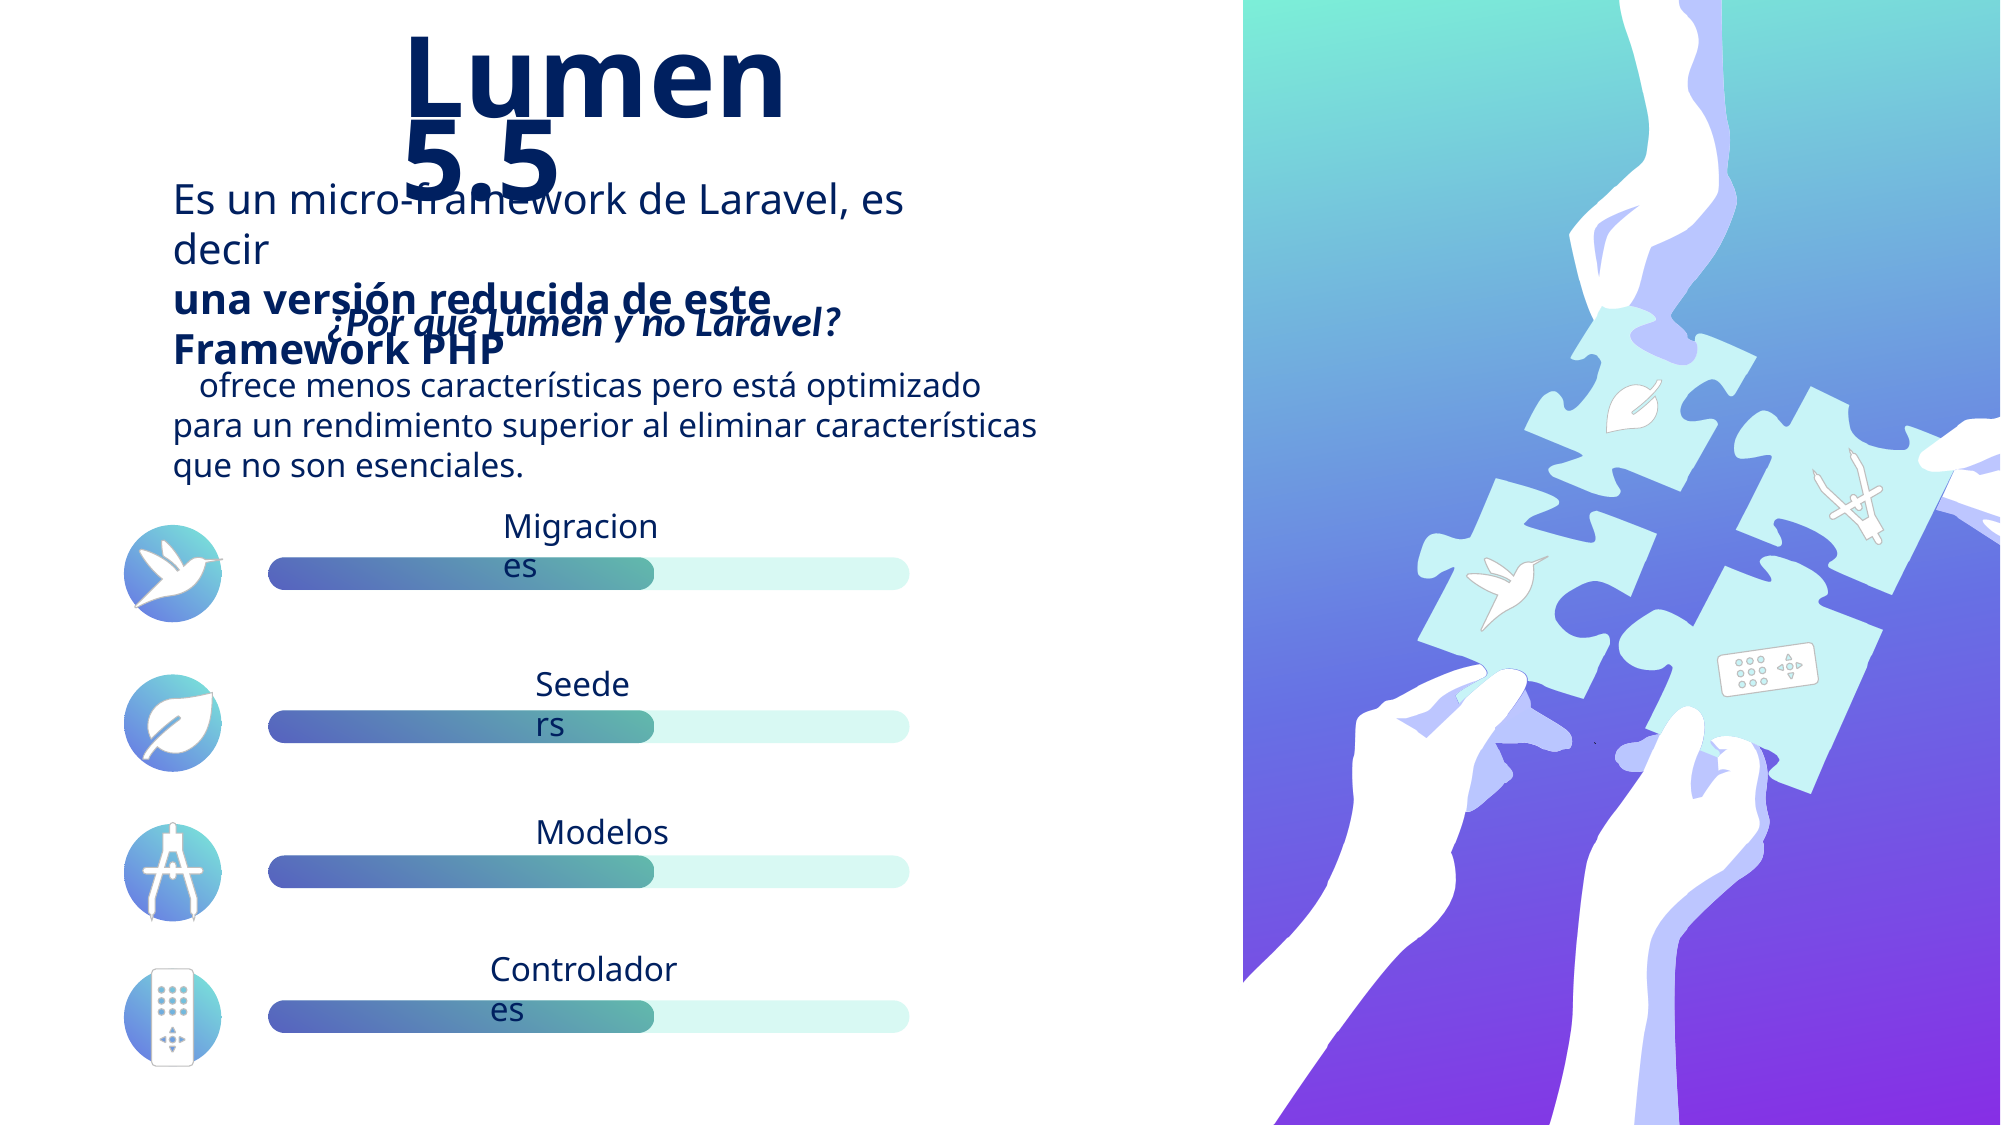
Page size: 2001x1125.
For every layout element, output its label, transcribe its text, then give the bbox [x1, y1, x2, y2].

text_box Es un micro-framework de Laravel, es decir una versión reducida de este Framework PHP [172, 172, 961, 274]
text_box [124, 699, 130, 747]
text_box [268, 1000, 910, 1033]
picture [119, 818, 227, 926]
text_box [268, 855, 910, 889]
picture [1238, 0, 2000, 1125]
text_box ¿Por qué Lumen y no Laravel? [326, 294, 917, 346]
picture [118, 963, 227, 1072]
text_box Modelos [535, 811, 708, 852]
text_box [154, 674, 192, 678]
picture [130, 678, 226, 774]
text_box Seeders [535, 663, 643, 704]
picture [123, 520, 232, 628]
text_box Lumen 5.5 [401, 56, 884, 124]
text_box [268, 710, 910, 744]
text_box Controladores [489, 948, 688, 989]
text_box Migraciones [502, 504, 676, 546]
text_box [268, 557, 910, 591]
text_box ofrece menos características pero está optimizado para un rendimiento superior al eliminar características que no son esenciales. [172, 364, 1054, 486]
